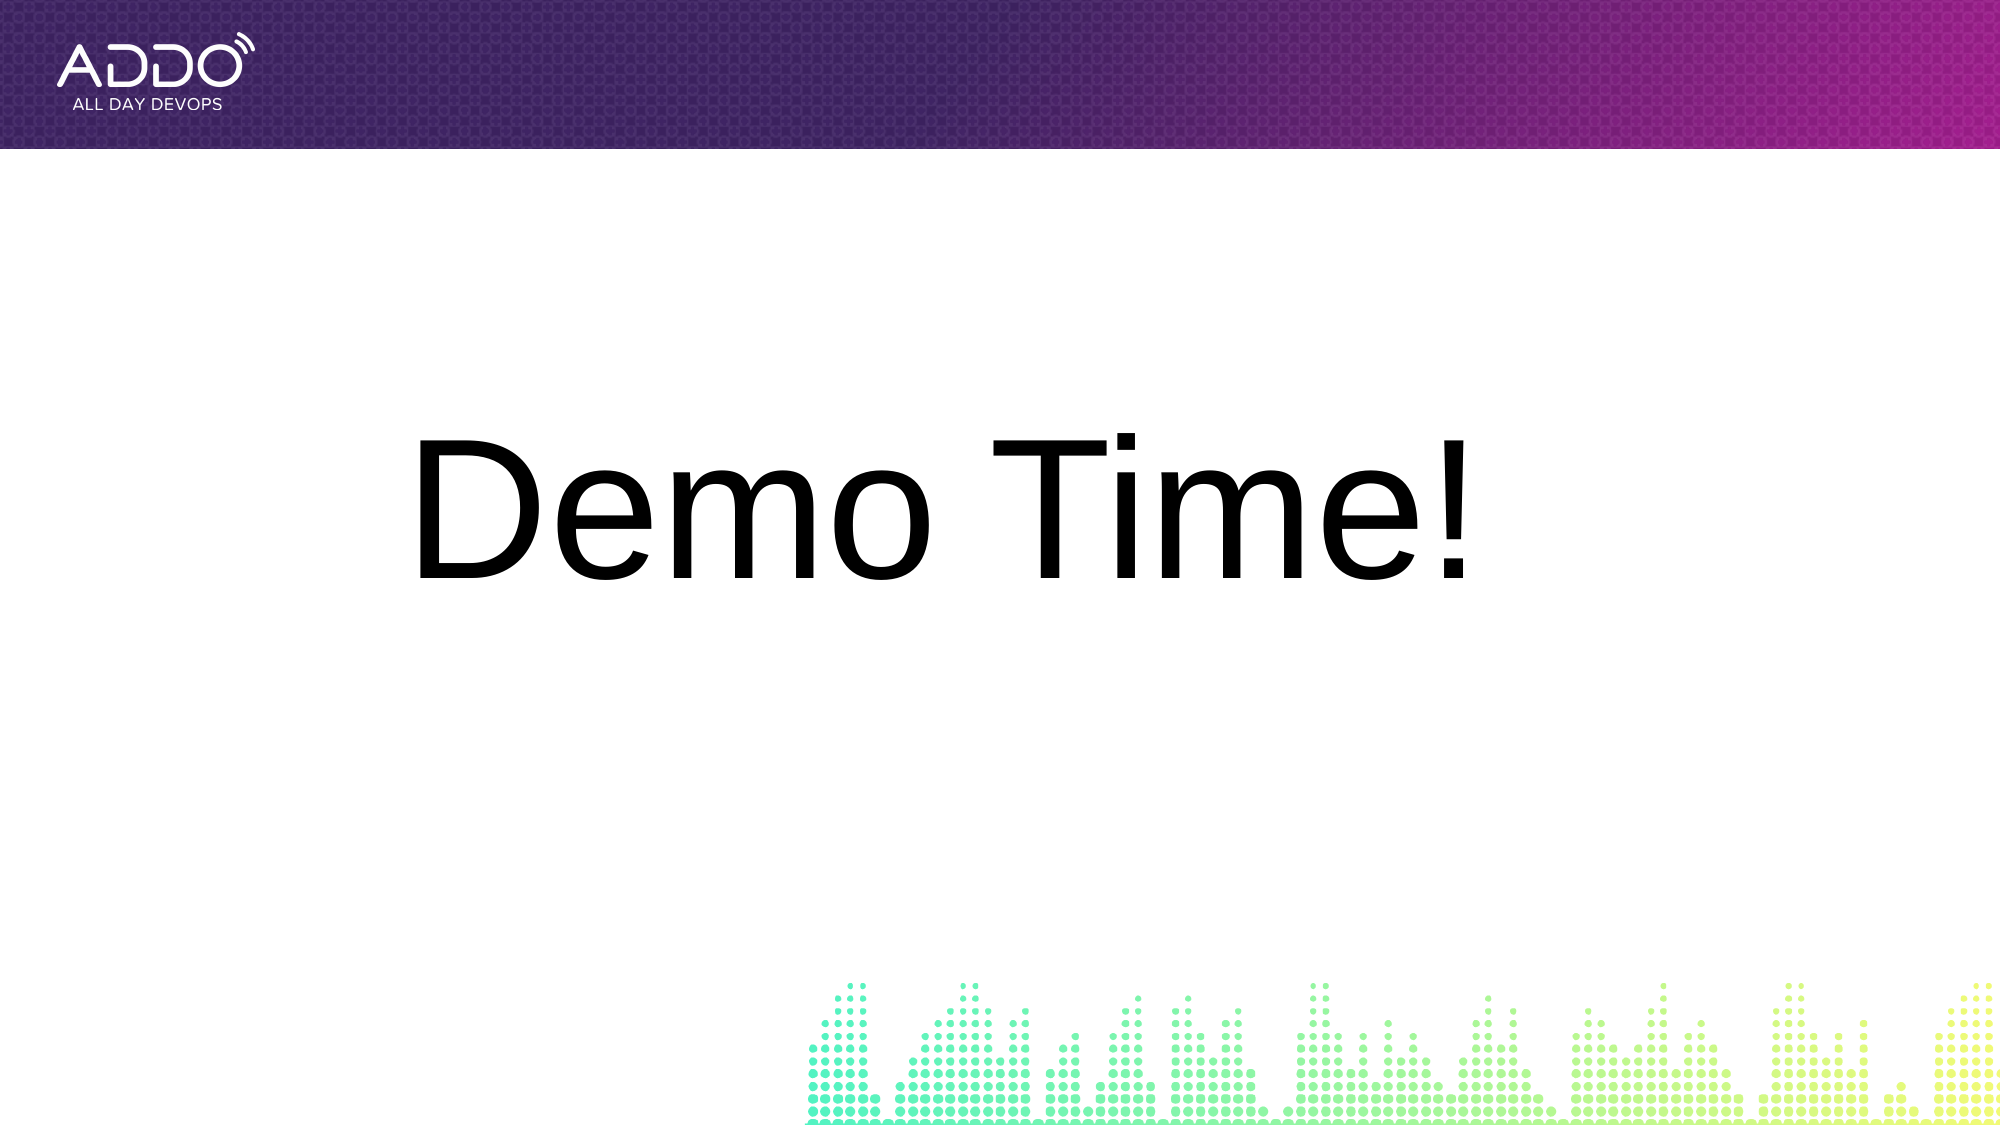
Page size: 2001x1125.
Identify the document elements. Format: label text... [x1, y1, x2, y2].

picture [57, 32, 255, 110]
text_box Demo Time! [389, 389, 1524, 629]
picture [804, 983, 2000, 1125]
